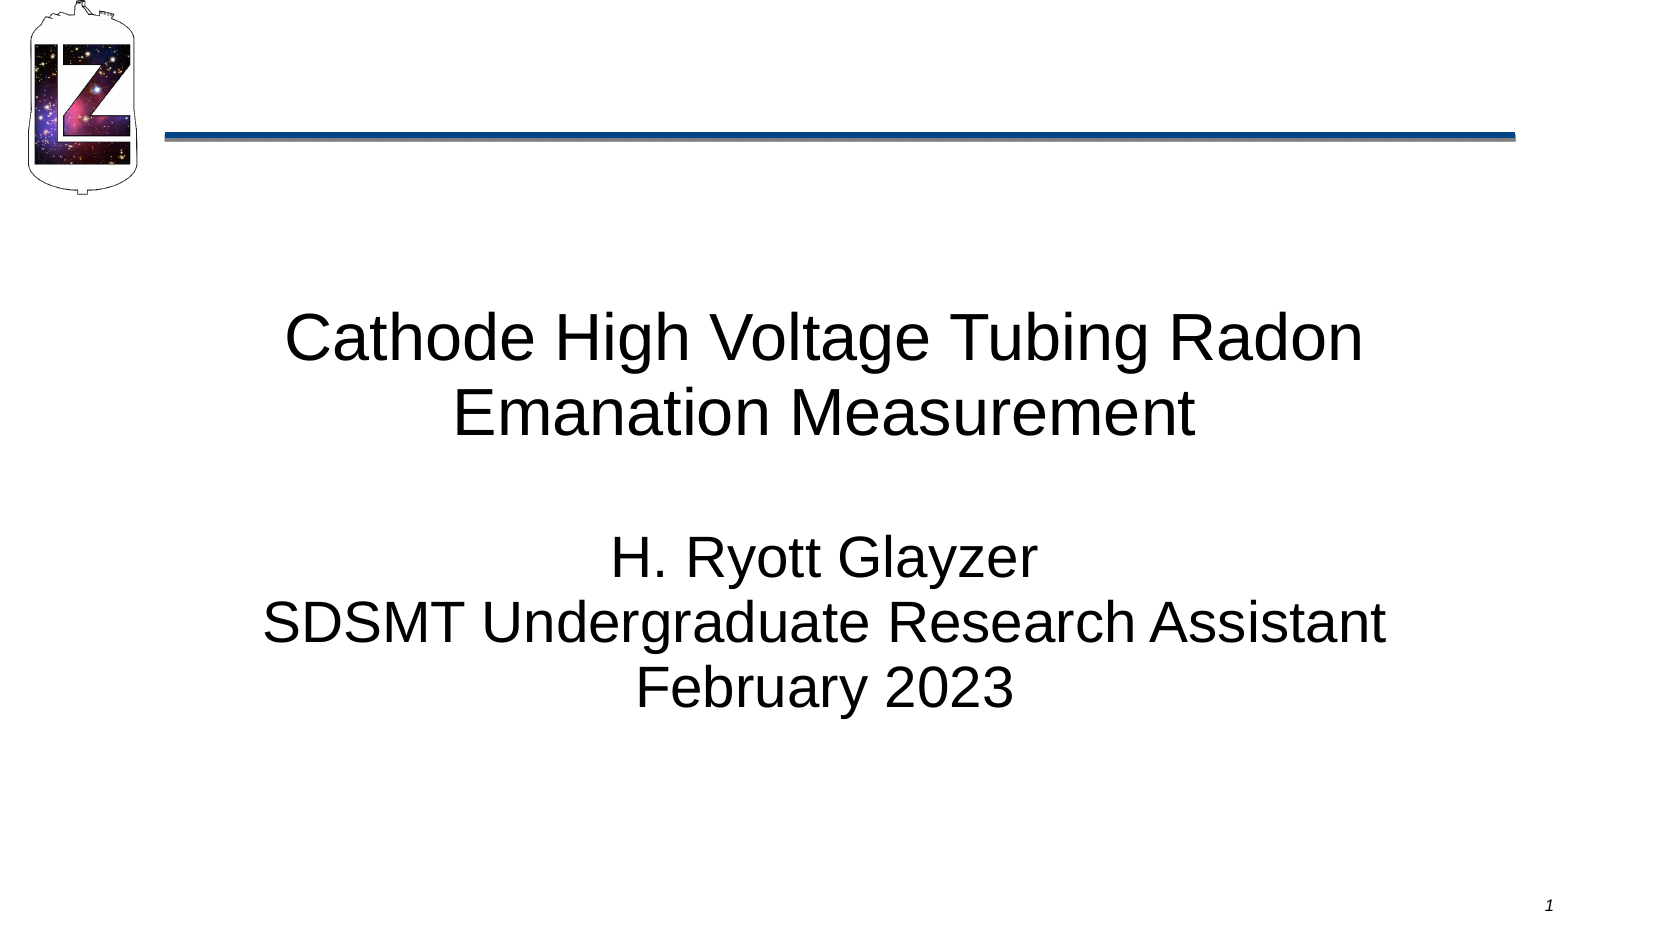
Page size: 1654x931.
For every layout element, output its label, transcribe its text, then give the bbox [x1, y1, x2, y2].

picture [0, 0, 181, 196]
text_box 1 [1530, 888, 1654, 931]
subtitle Cathode High Voltage Tubing Radon Emanation Measurement H. Ryott Glayzer SDSMT Undergraduate Research Assistant February 2023 [150, 195, 1501, 826]
